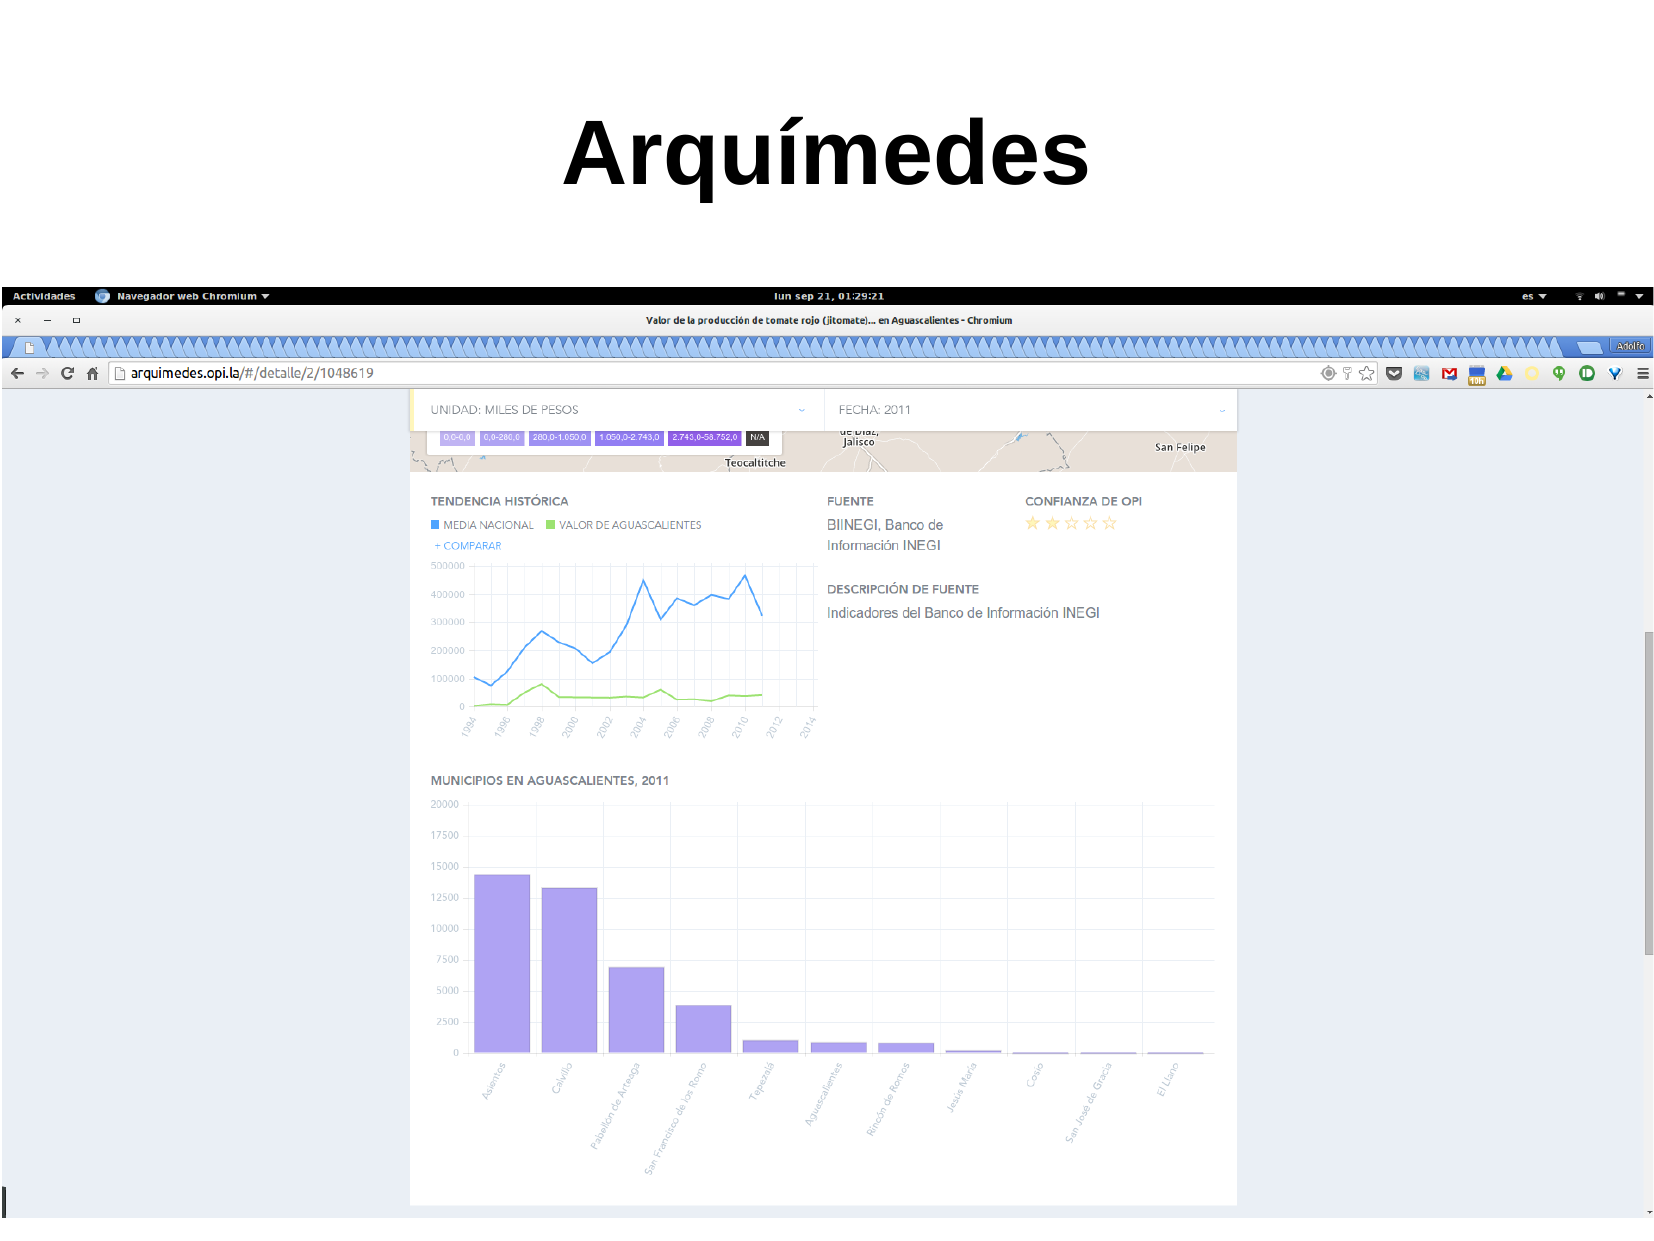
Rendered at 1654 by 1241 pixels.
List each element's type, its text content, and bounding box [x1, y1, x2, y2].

picture [2, 287, 1654, 1218]
title Arquímedes [82, 49, 1571, 257]
